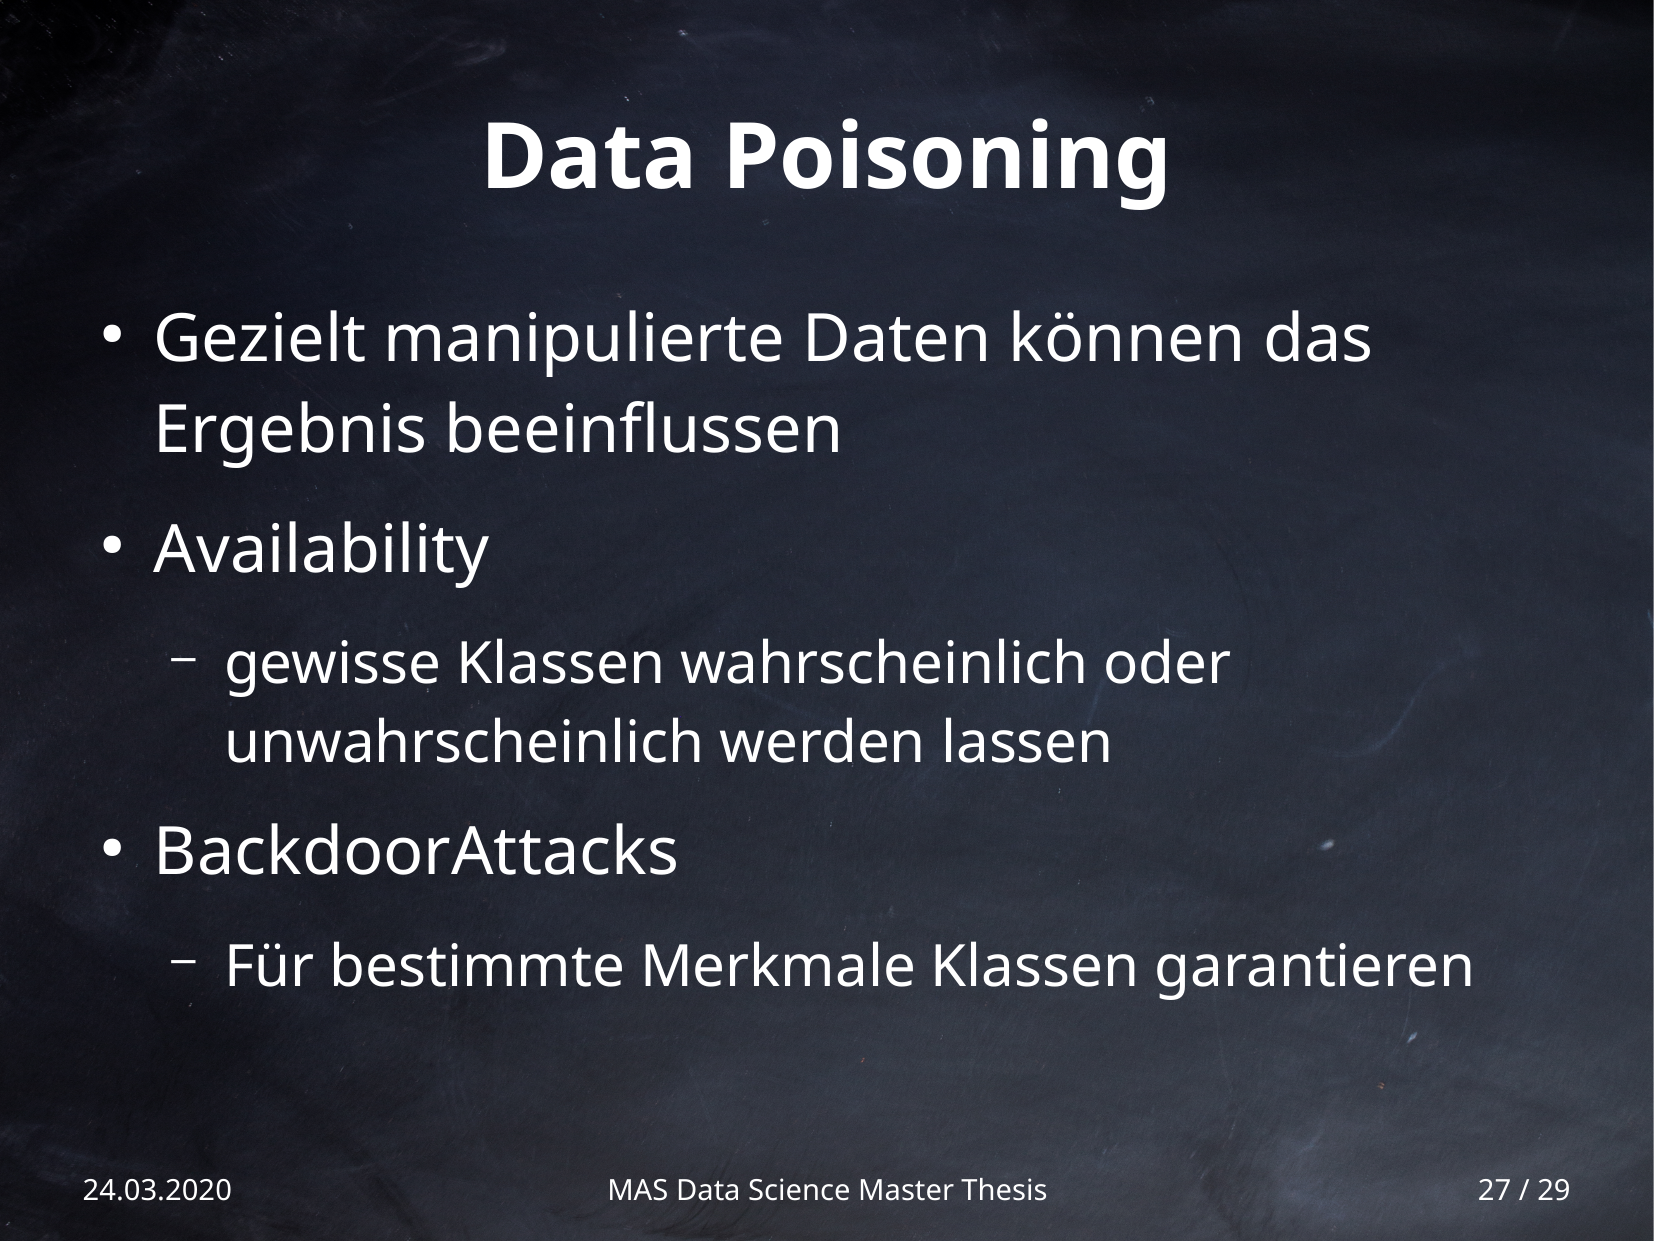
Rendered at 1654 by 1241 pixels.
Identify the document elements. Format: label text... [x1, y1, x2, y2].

title Data Poisoning [82, 49, 1571, 257]
picture [0, 0, 1654, 1241]
list Gezielt manipulierte Daten können das Ergebnis beeinflussen Availability gewisse Klassen wahrscheinlich oder unwahrscheinlich werden lassen BackdoorAttacks Für bestimmte Merkmale Klassen garantieren [82, 290, 1571, 1146]
